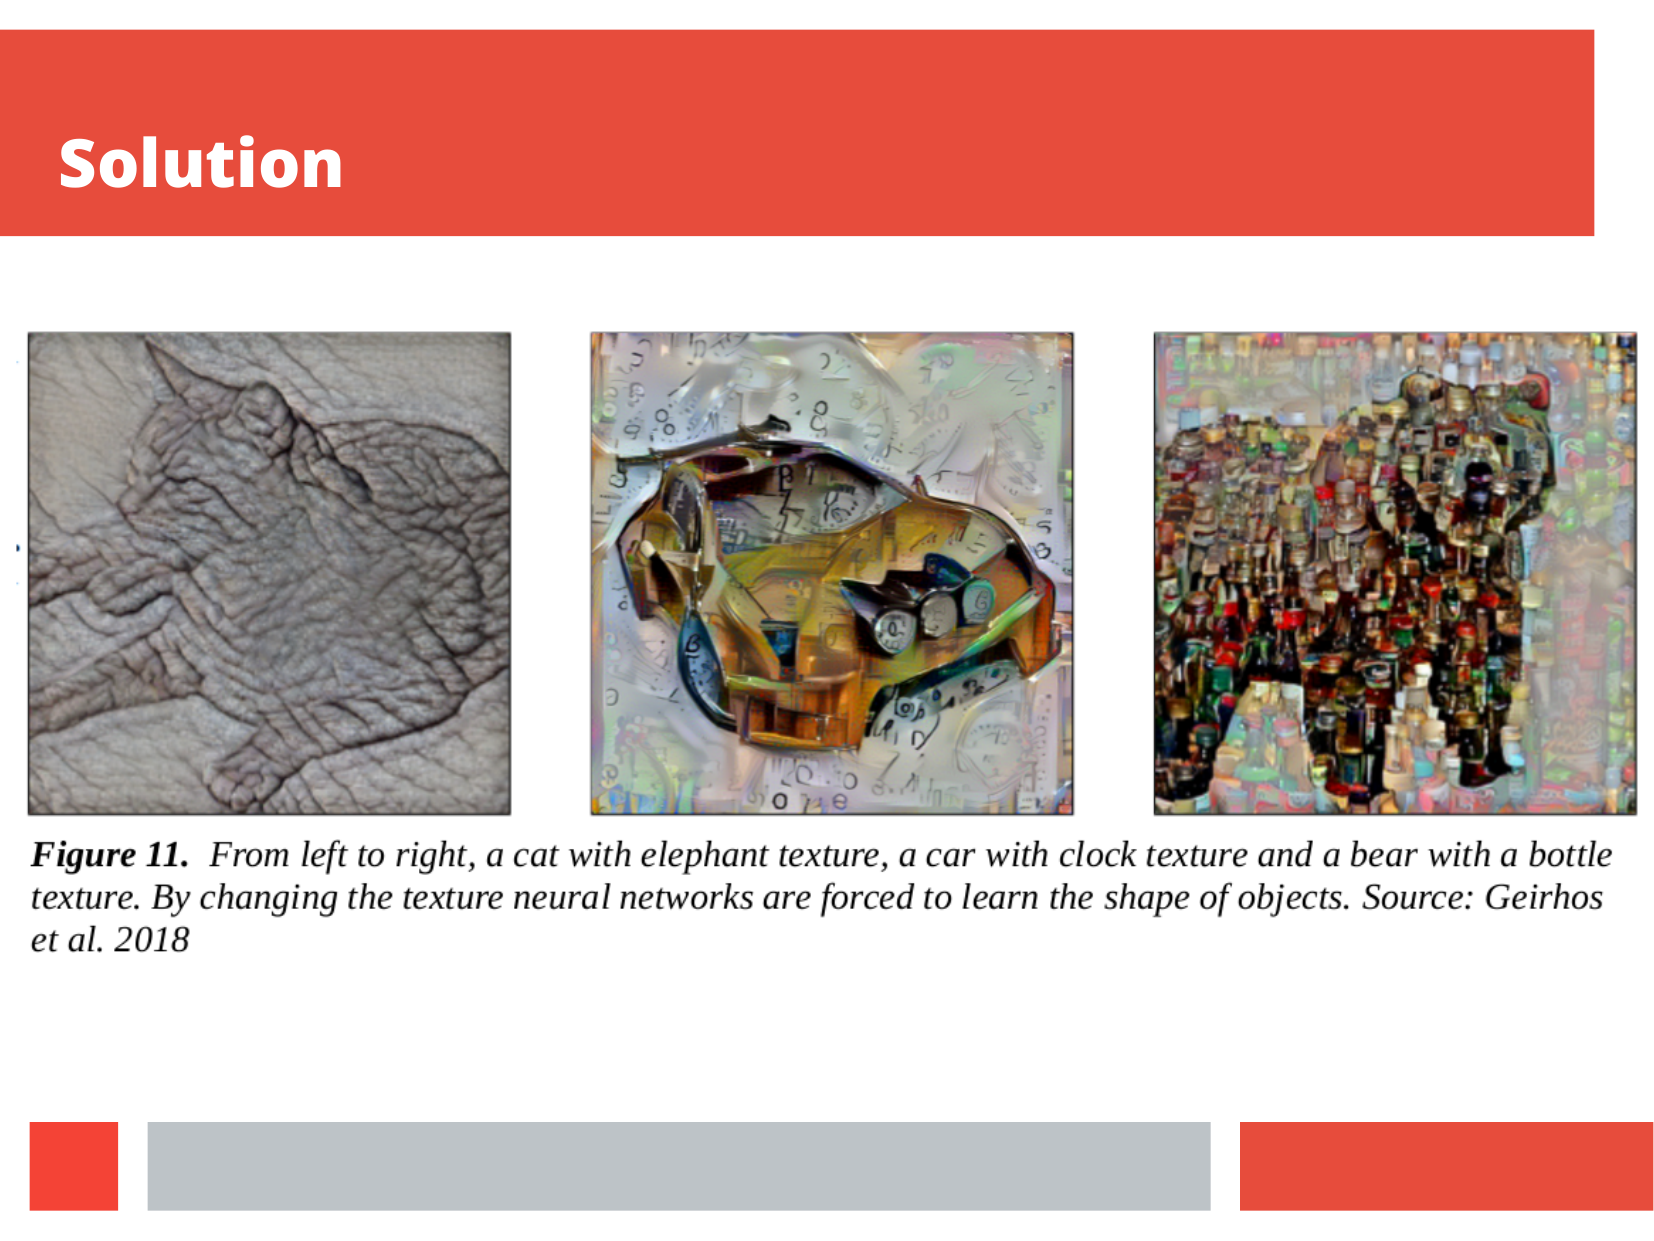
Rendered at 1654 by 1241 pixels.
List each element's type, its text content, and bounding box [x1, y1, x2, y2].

title Solution [59, 59, 1595, 207]
picture [11, 319, 1654, 961]
